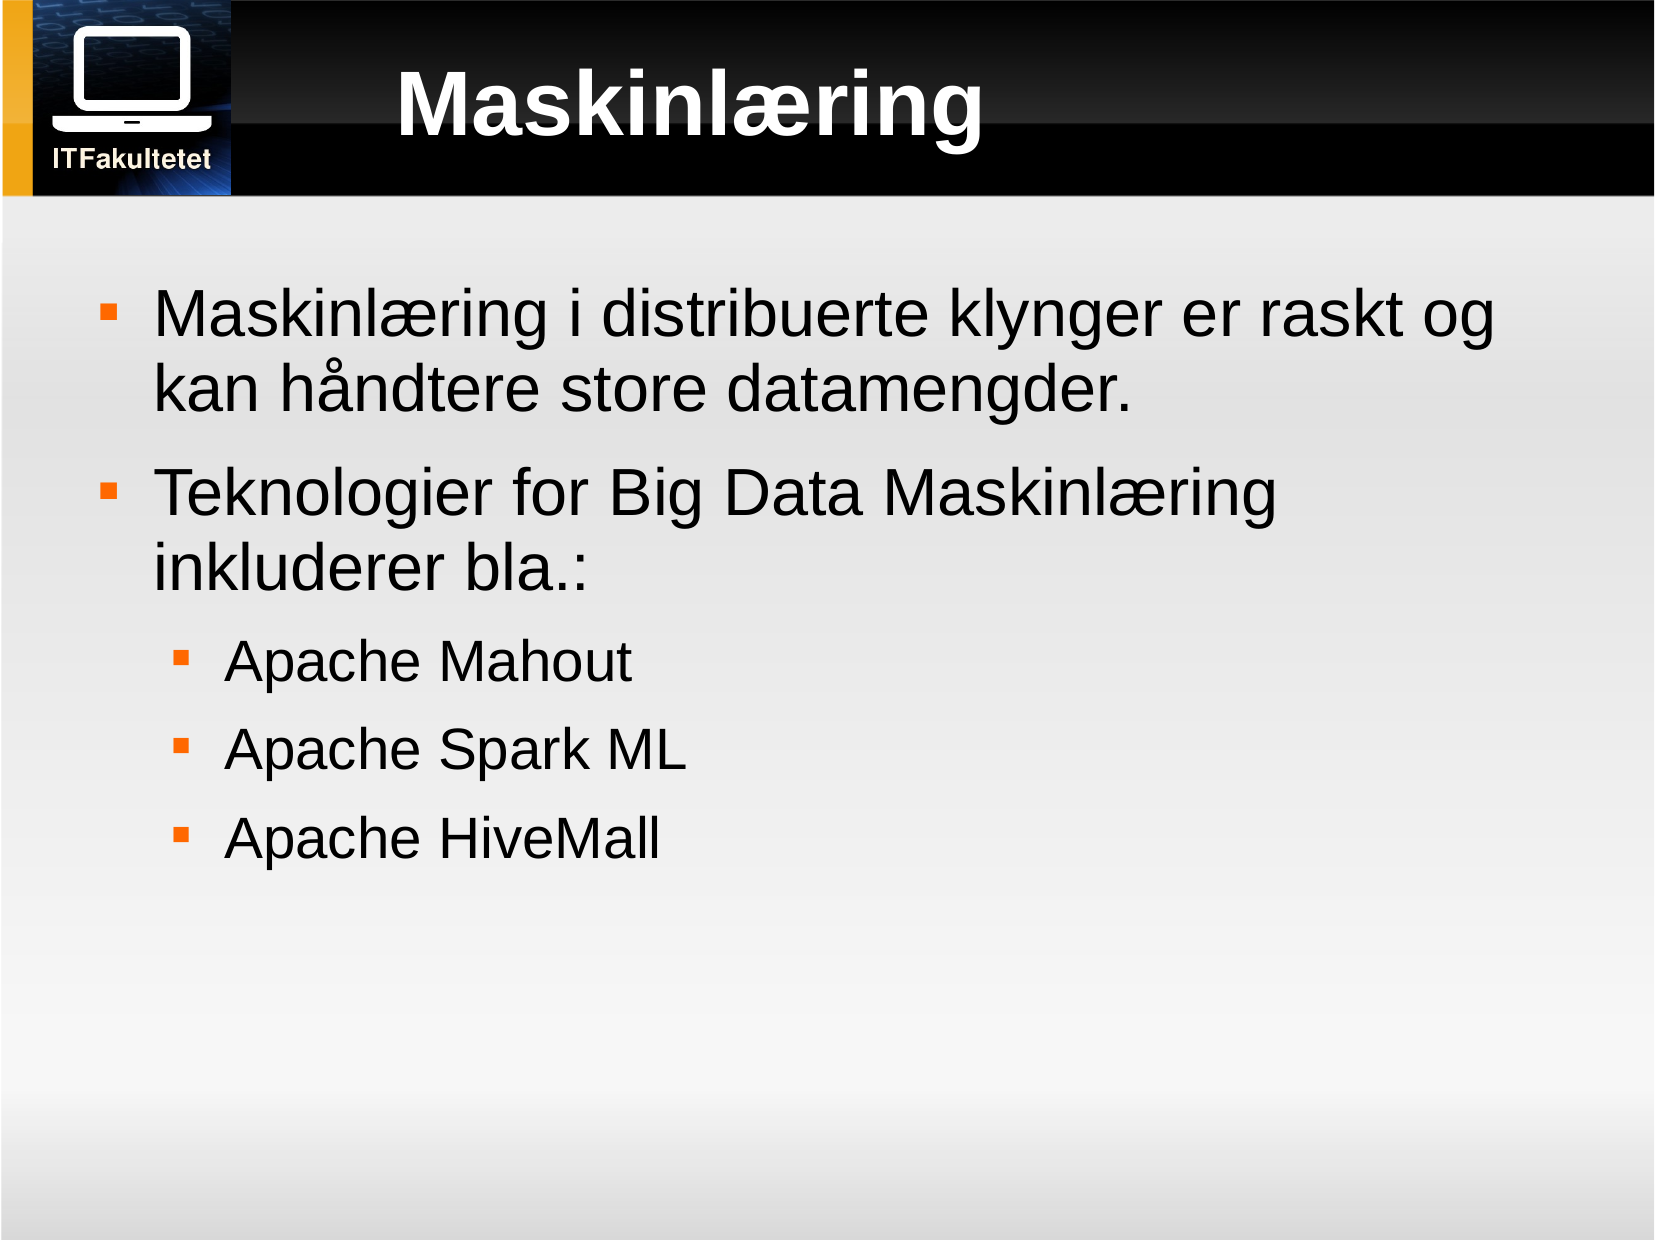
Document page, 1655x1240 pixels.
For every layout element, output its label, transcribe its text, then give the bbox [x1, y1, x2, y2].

picture [3, 0, 1655, 1238]
list Maskinlæring i distribuerte klynger er raskt og kan håndtere store datamengder. Teknologier for Big Data Maskinlæring inkluderer bla.: Apache Mahout Apache Spark ML Apache HiveMall [82, 276, 1572, 961]
title Maskinlæring [395, 47, 1146, 160]
